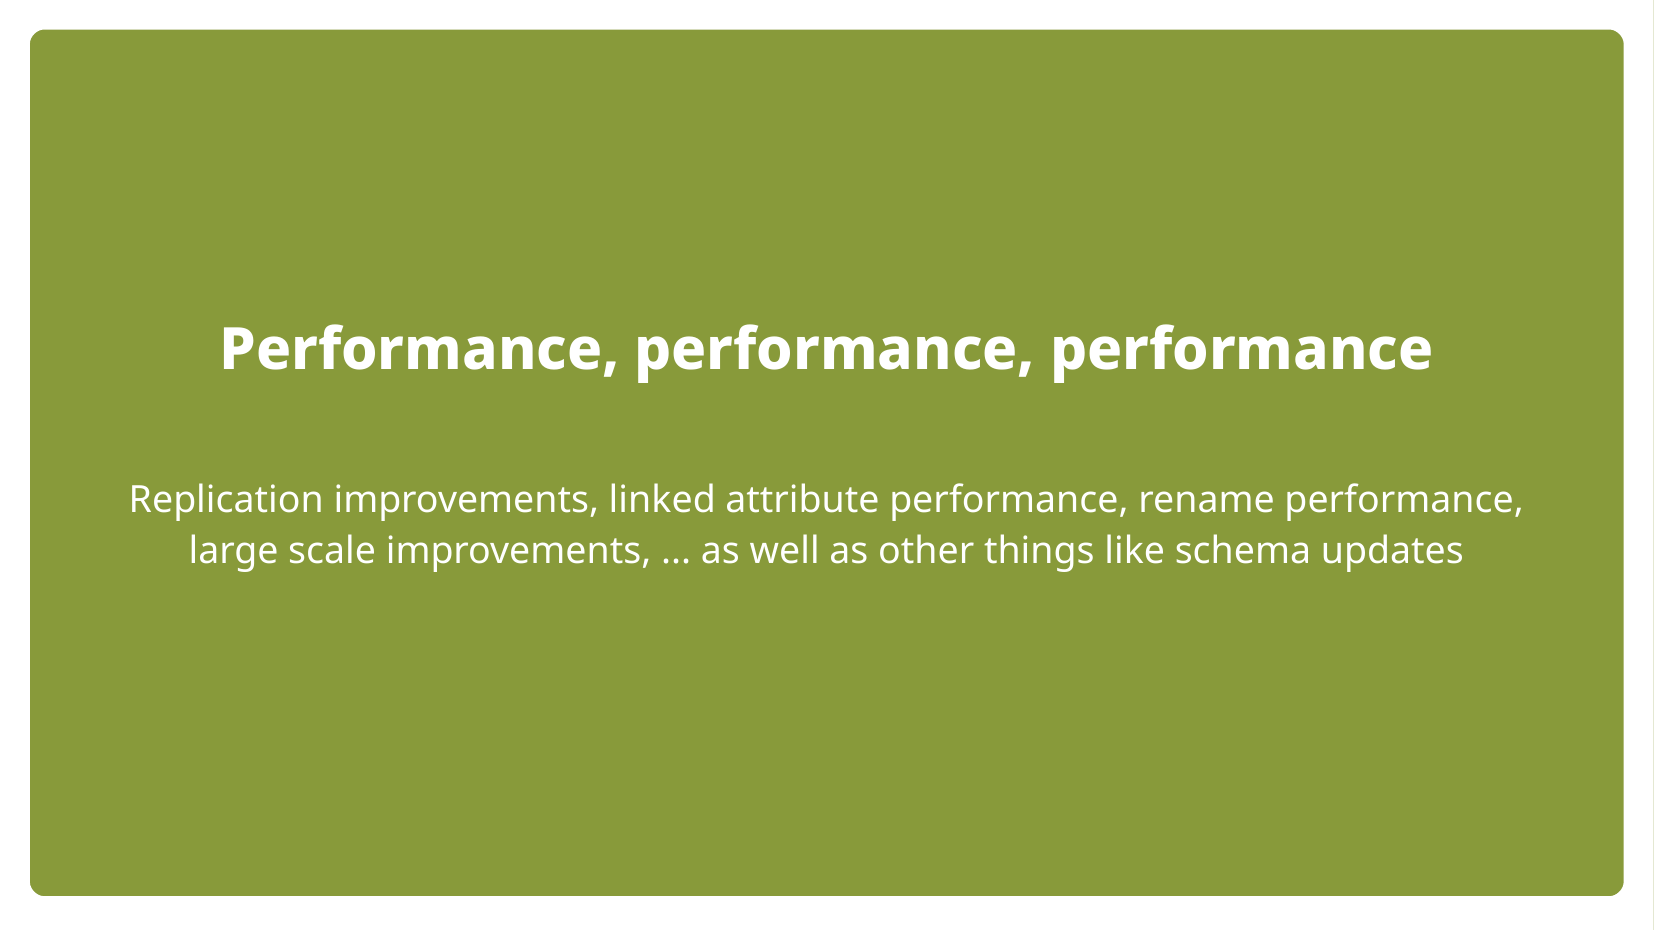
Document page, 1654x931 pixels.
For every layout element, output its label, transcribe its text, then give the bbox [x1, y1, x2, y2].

title Performance, performance, performance [118, 236, 1536, 458]
list Replication improvements, linked attribute performance, rename performance, large scale improvements, ... as well as other things like schema updates [118, 472, 1536, 709]
